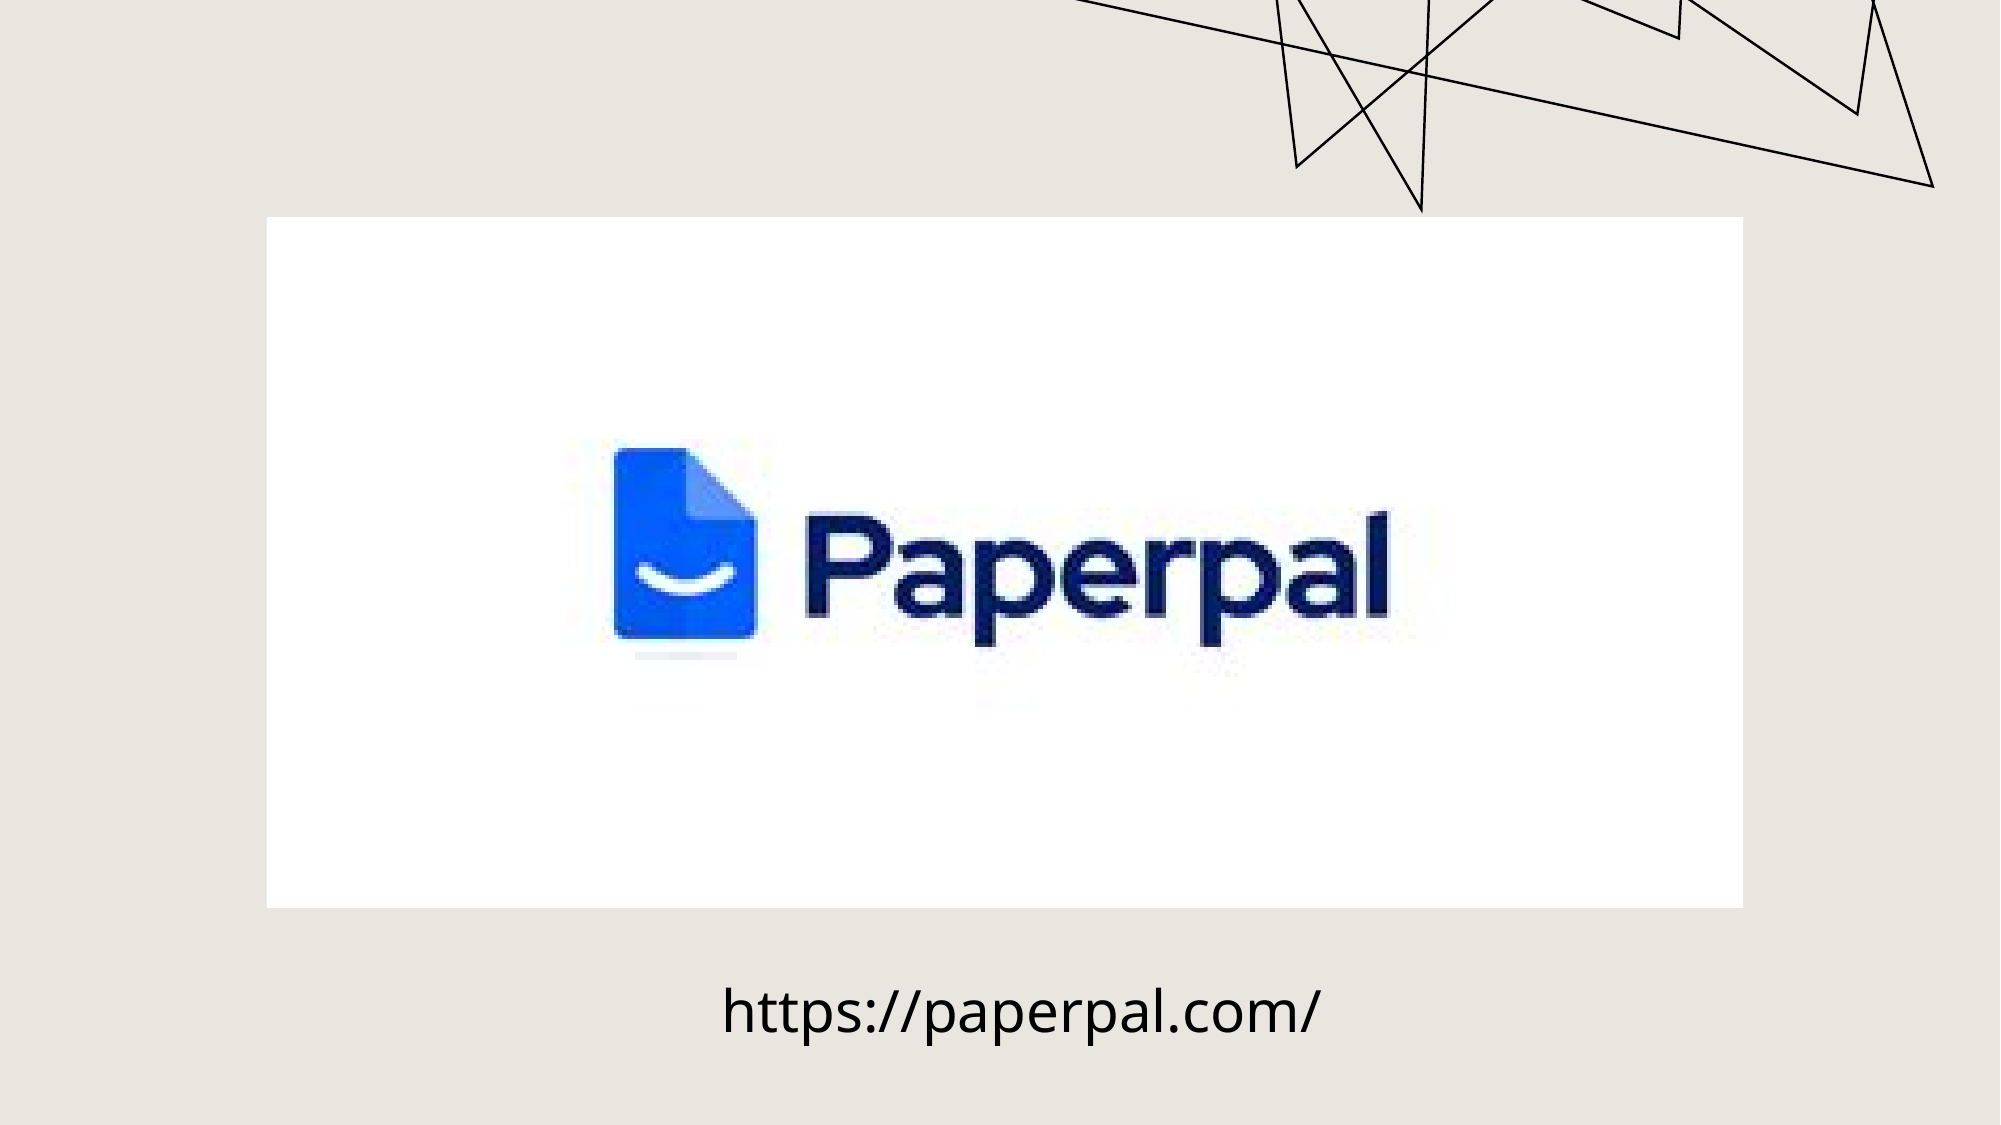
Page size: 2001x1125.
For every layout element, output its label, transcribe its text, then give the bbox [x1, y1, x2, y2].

text_box https://paperpal.com/ [706, 966, 1294, 1098]
picture [266, 217, 1744, 908]
